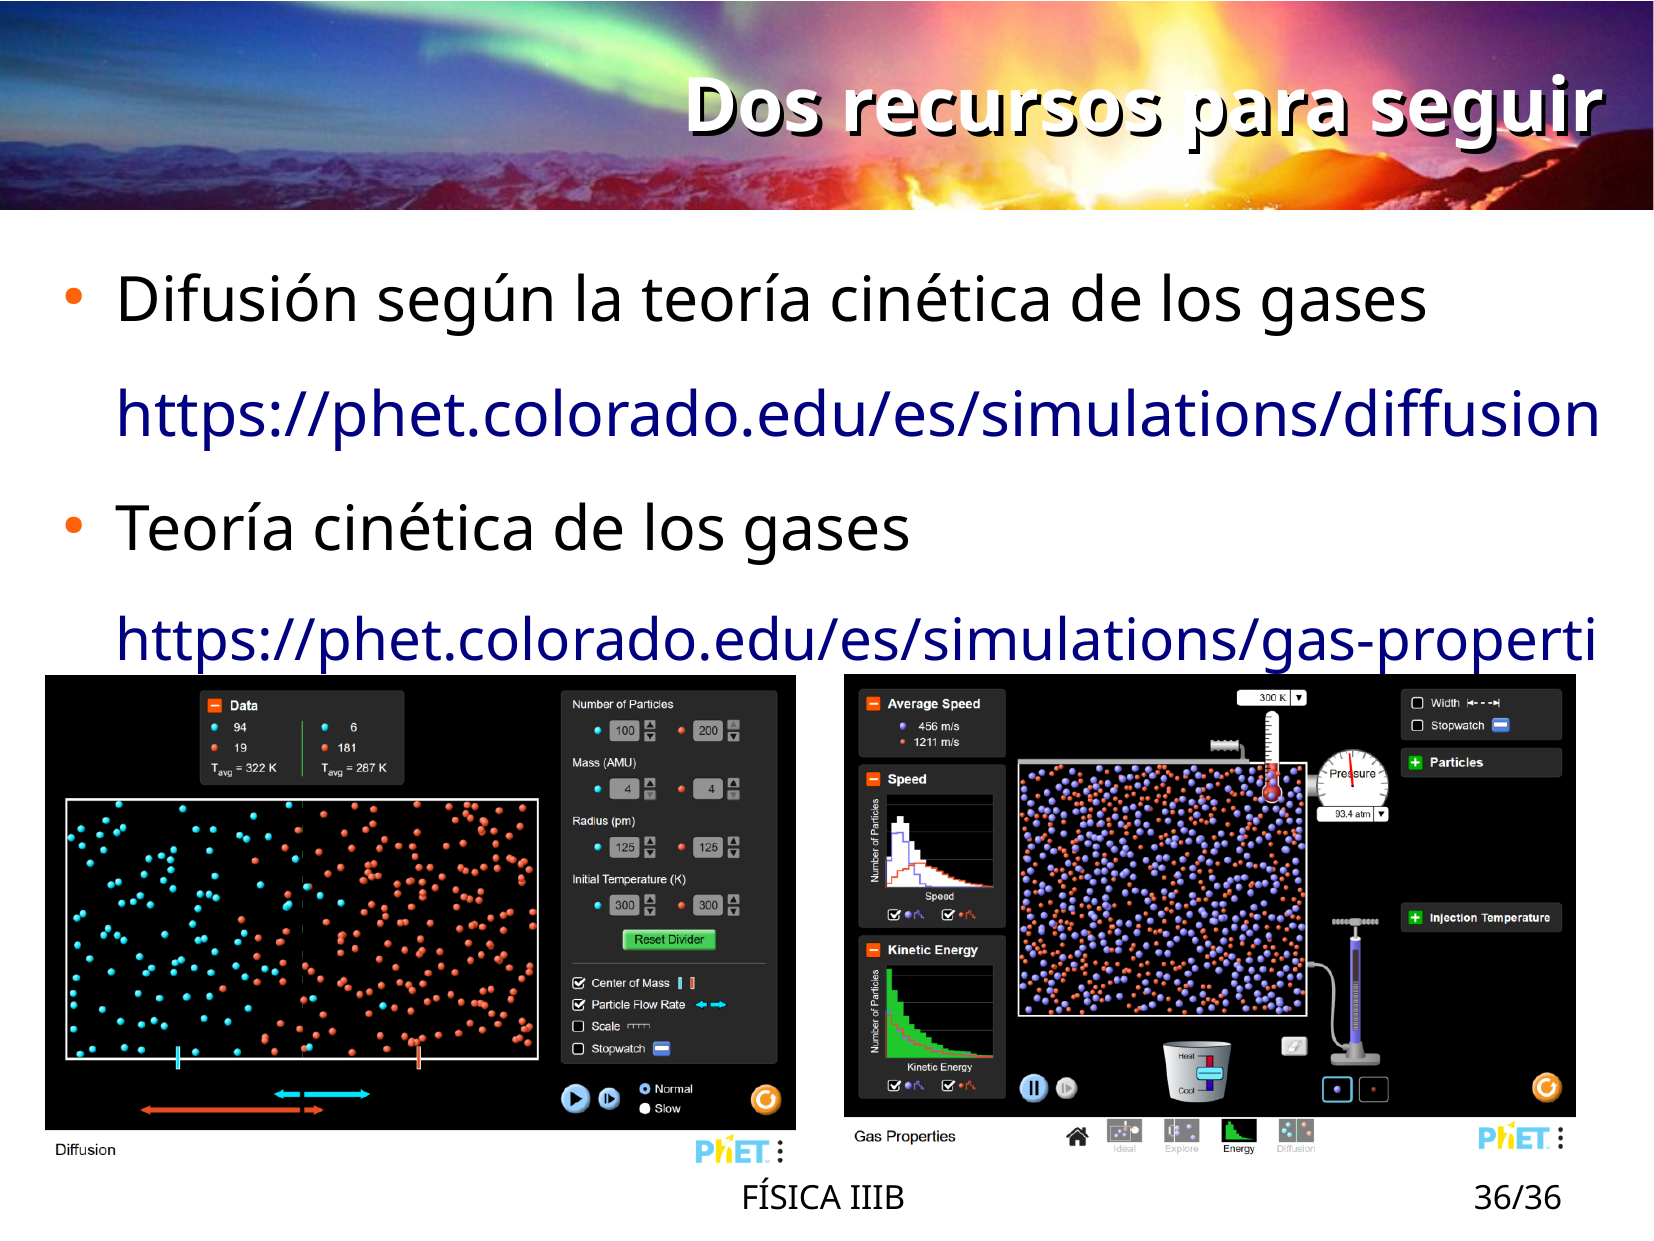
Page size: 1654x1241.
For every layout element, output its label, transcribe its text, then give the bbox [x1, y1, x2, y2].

picture [45, 675, 796, 1169]
list Difusión según la teoría cinética de los gases https://phet.colorado.edu/es/simulations/diffusion Teoría cinética de los gases https://phet.colorado.edu/es/simulations/gas-properties [45, 255, 1606, 1156]
title Dos recursos para seguir [45, 15, 1606, 191]
picture [844, 674, 1576, 1156]
picture [0, 1, 1654, 210]
